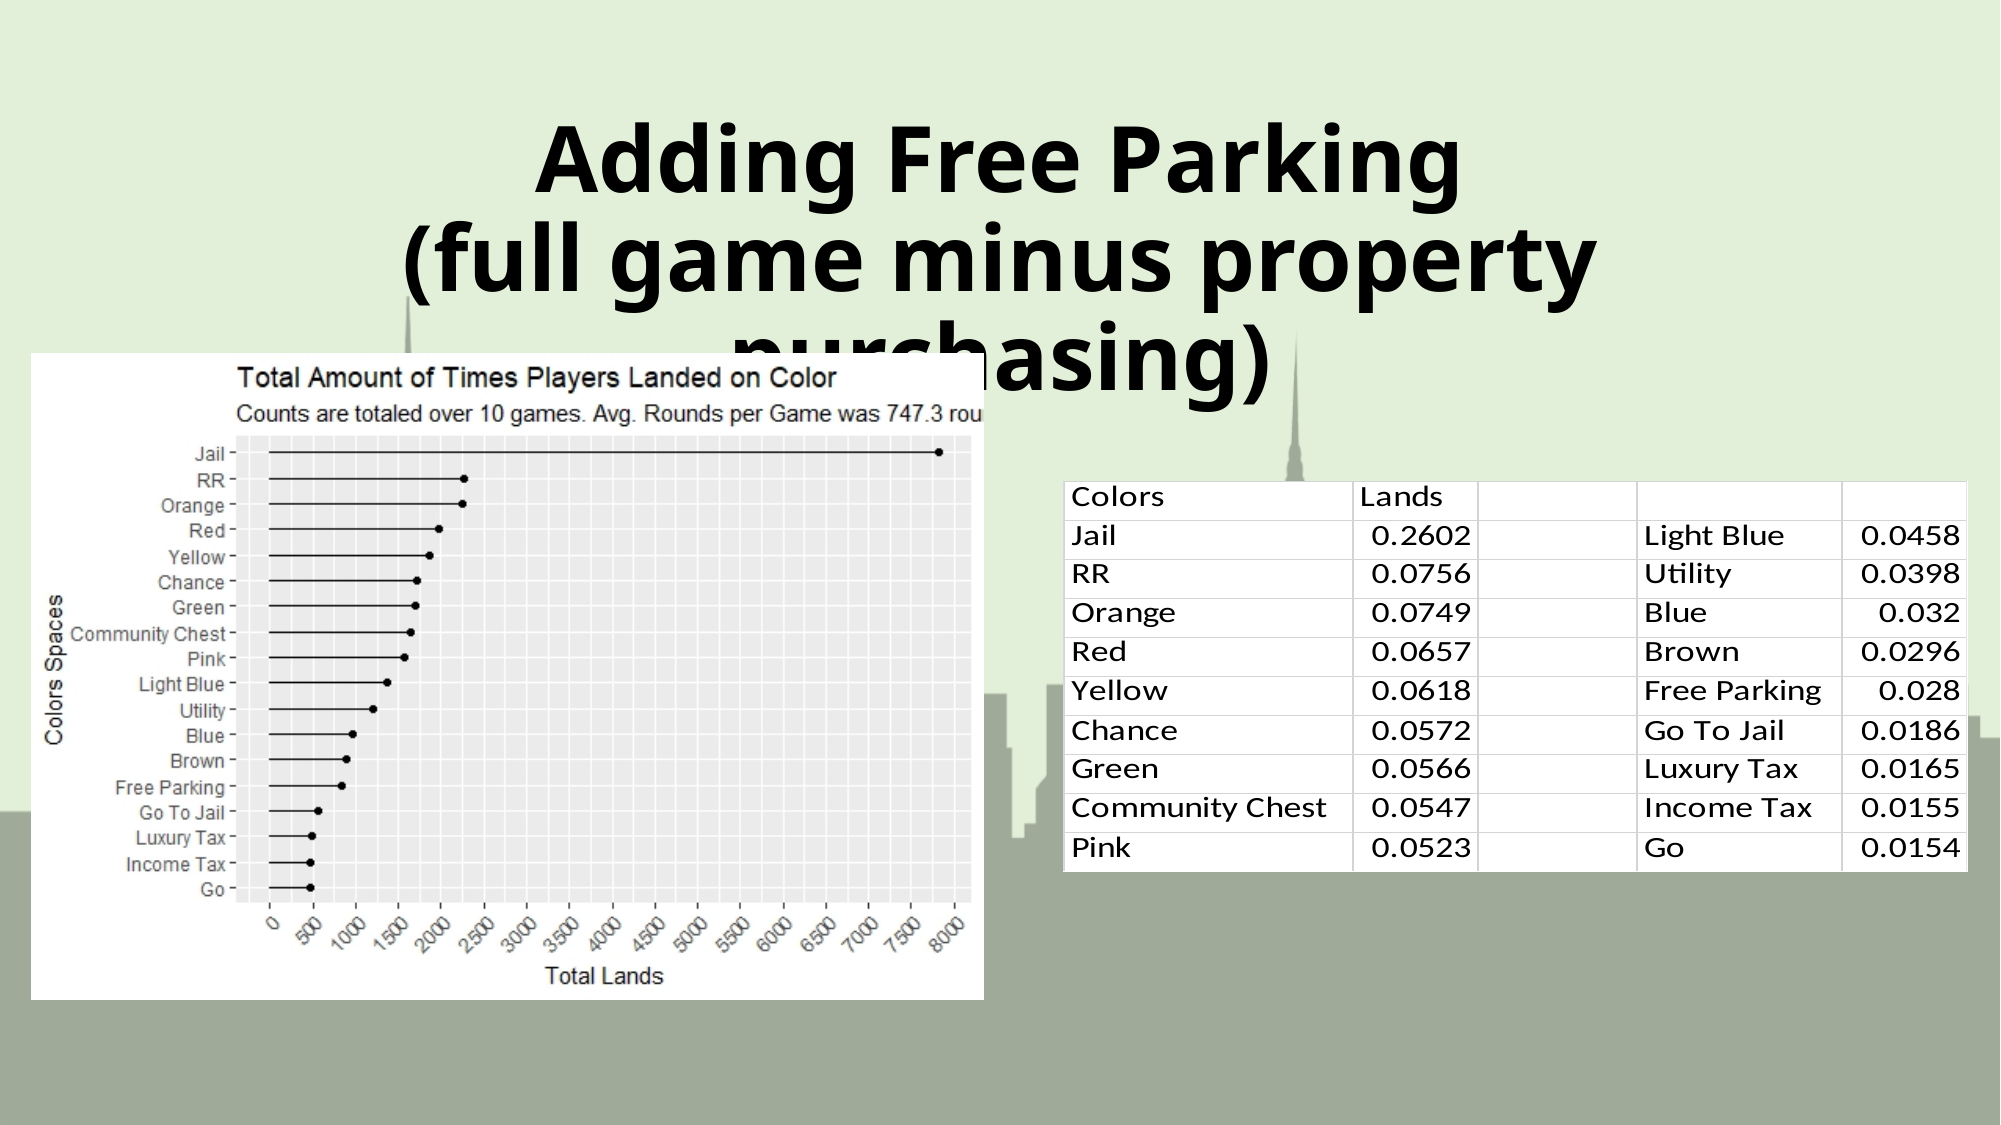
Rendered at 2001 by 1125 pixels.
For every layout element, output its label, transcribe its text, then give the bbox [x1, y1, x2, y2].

picture [0, 40, 2000, 1125]
title Adding Free Parking (full game minus property purchasing) [137, 106, 1863, 254]
chart [1063, 480, 1969, 873]
